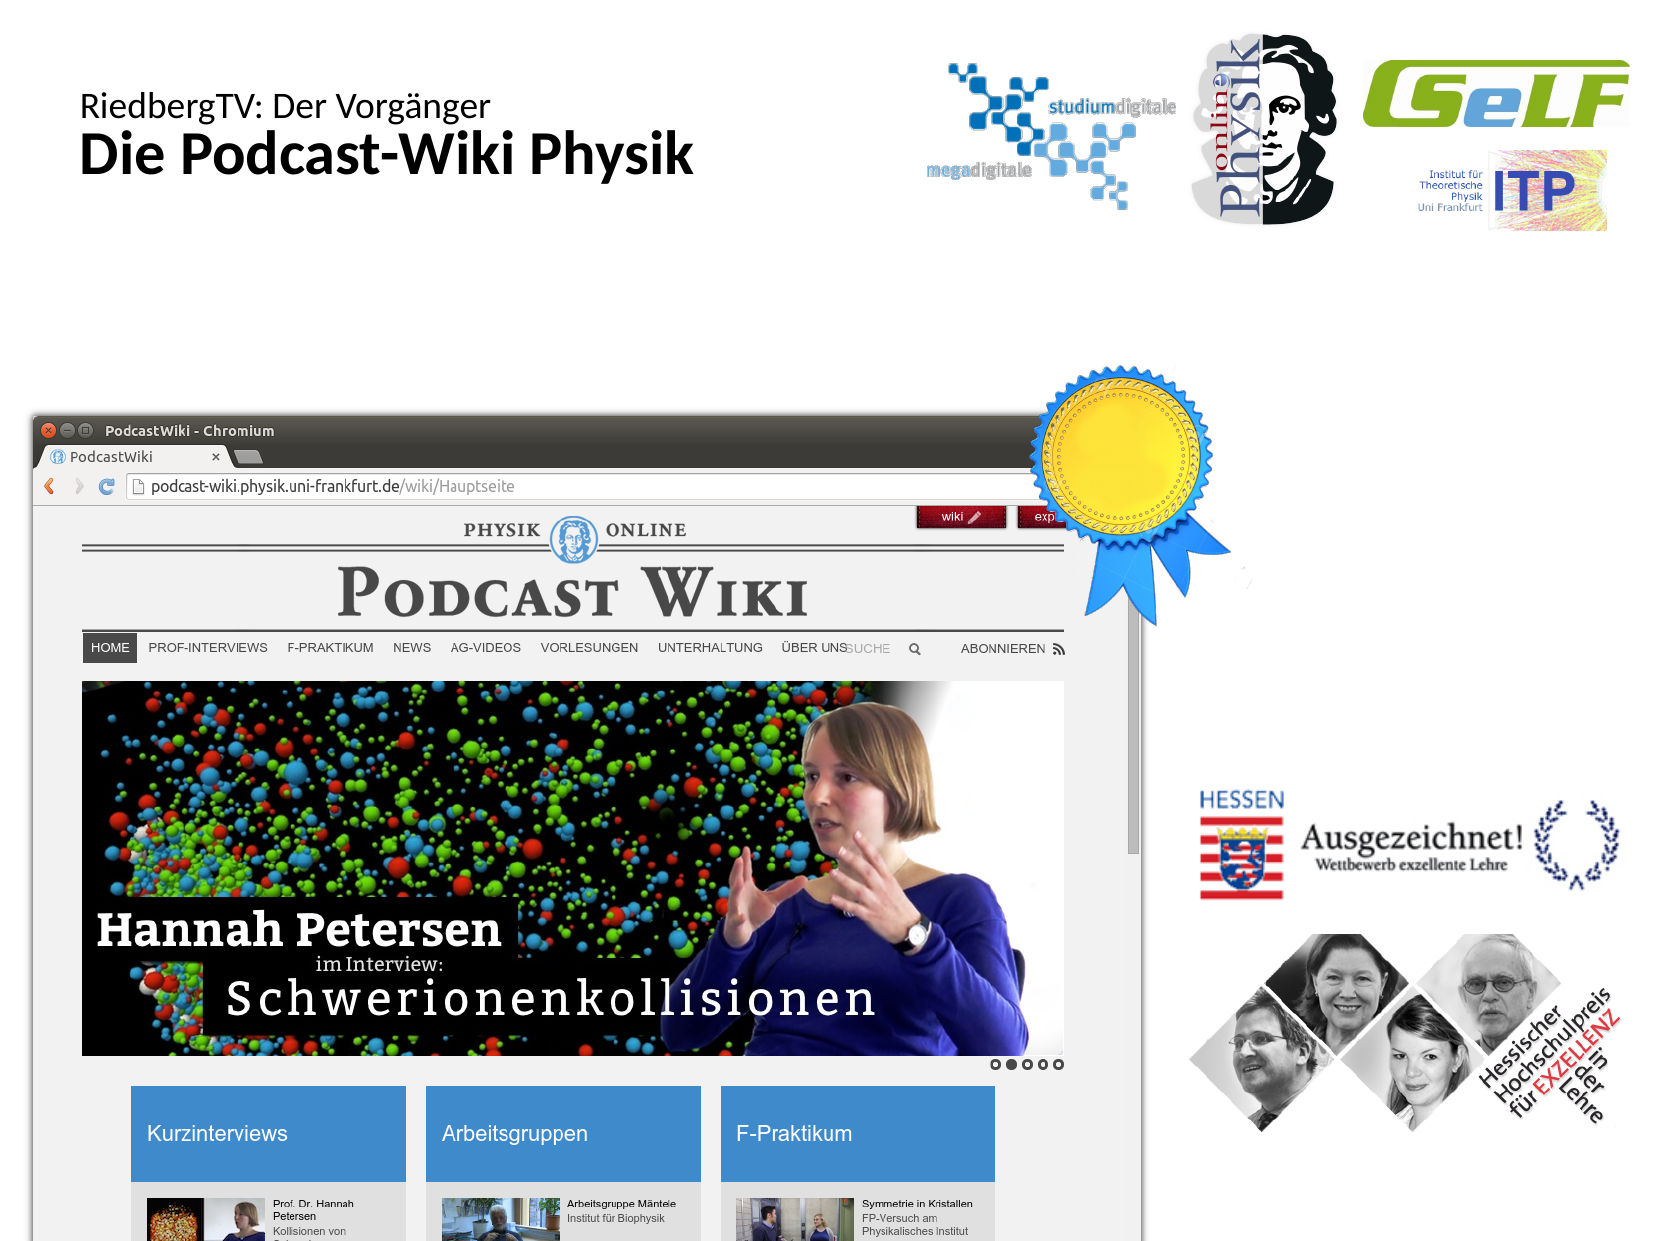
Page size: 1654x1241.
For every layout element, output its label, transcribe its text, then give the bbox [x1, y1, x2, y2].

picture [1187, 29, 1341, 229]
picture [1363, 60, 1630, 127]
picture [23, 339, 1264, 1241]
text_box RiedbergTV: Der Vorgänger Die Podcast-Wiki Physik [64, 82, 892, 220]
picture [1193, 785, 1630, 905]
picture [1181, 934, 1633, 1146]
picture [1393, 150, 1607, 231]
picture [927, 53, 1176, 216]
